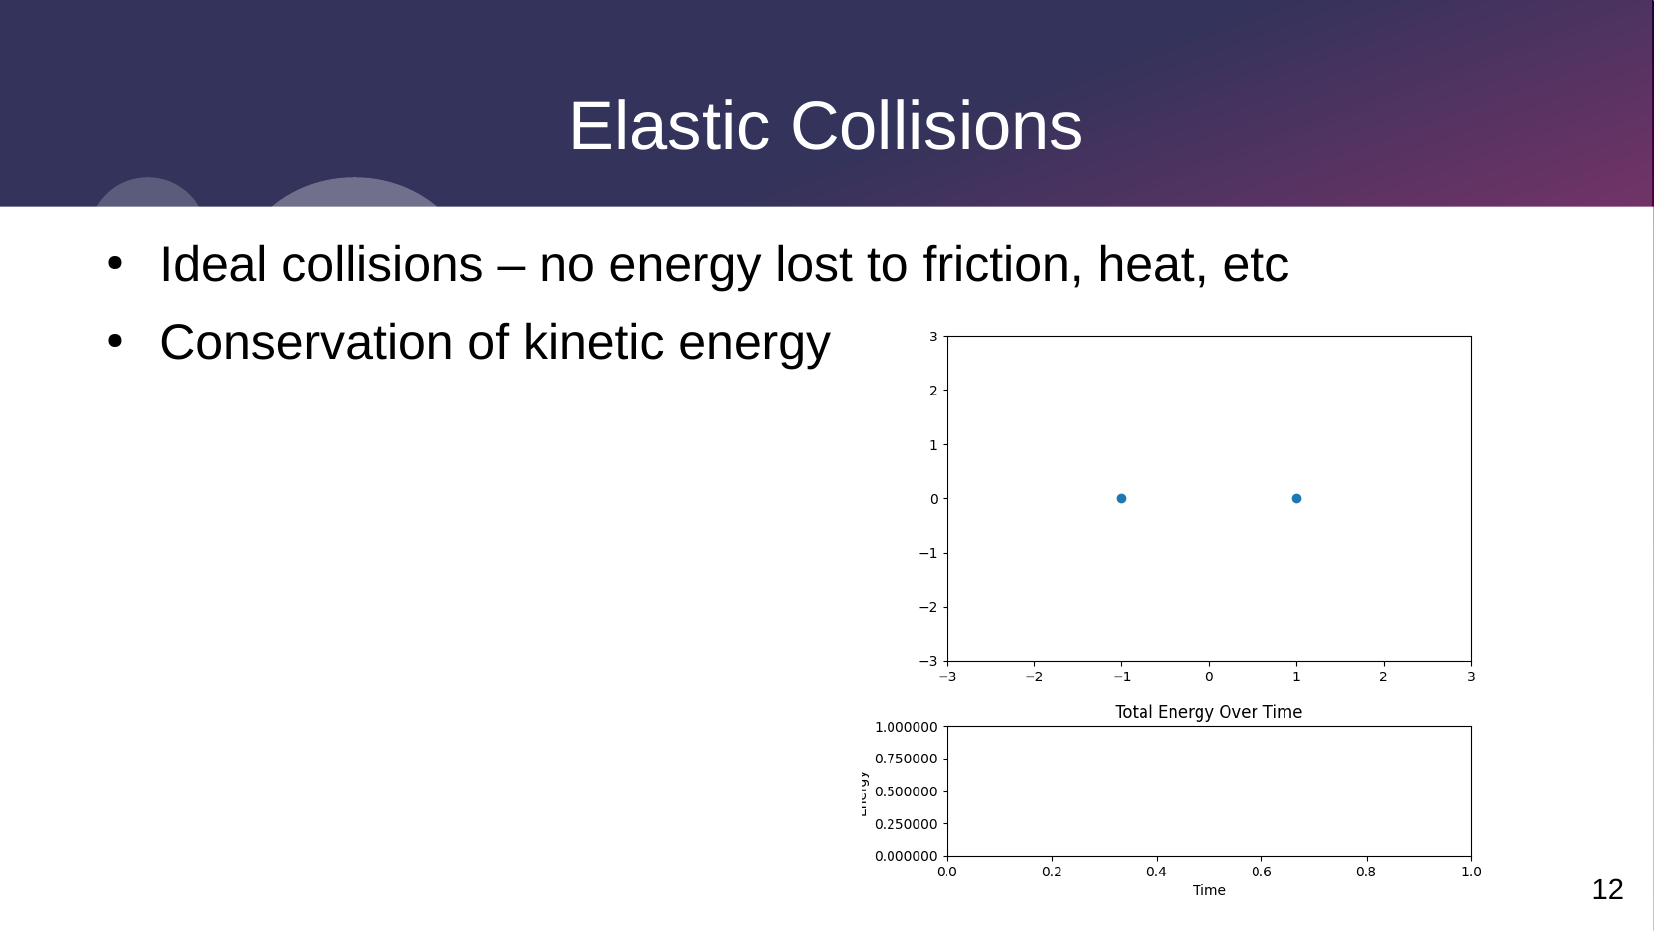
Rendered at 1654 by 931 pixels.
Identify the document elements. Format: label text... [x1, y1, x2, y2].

picture [862, 827, 1538, 930]
list Ideal collisions – no energy lost to friction, heat, etc Conservation of kinetic energy [88, 236, 1565, 827]
title Elastic Collisions [88, 44, 1565, 207]
